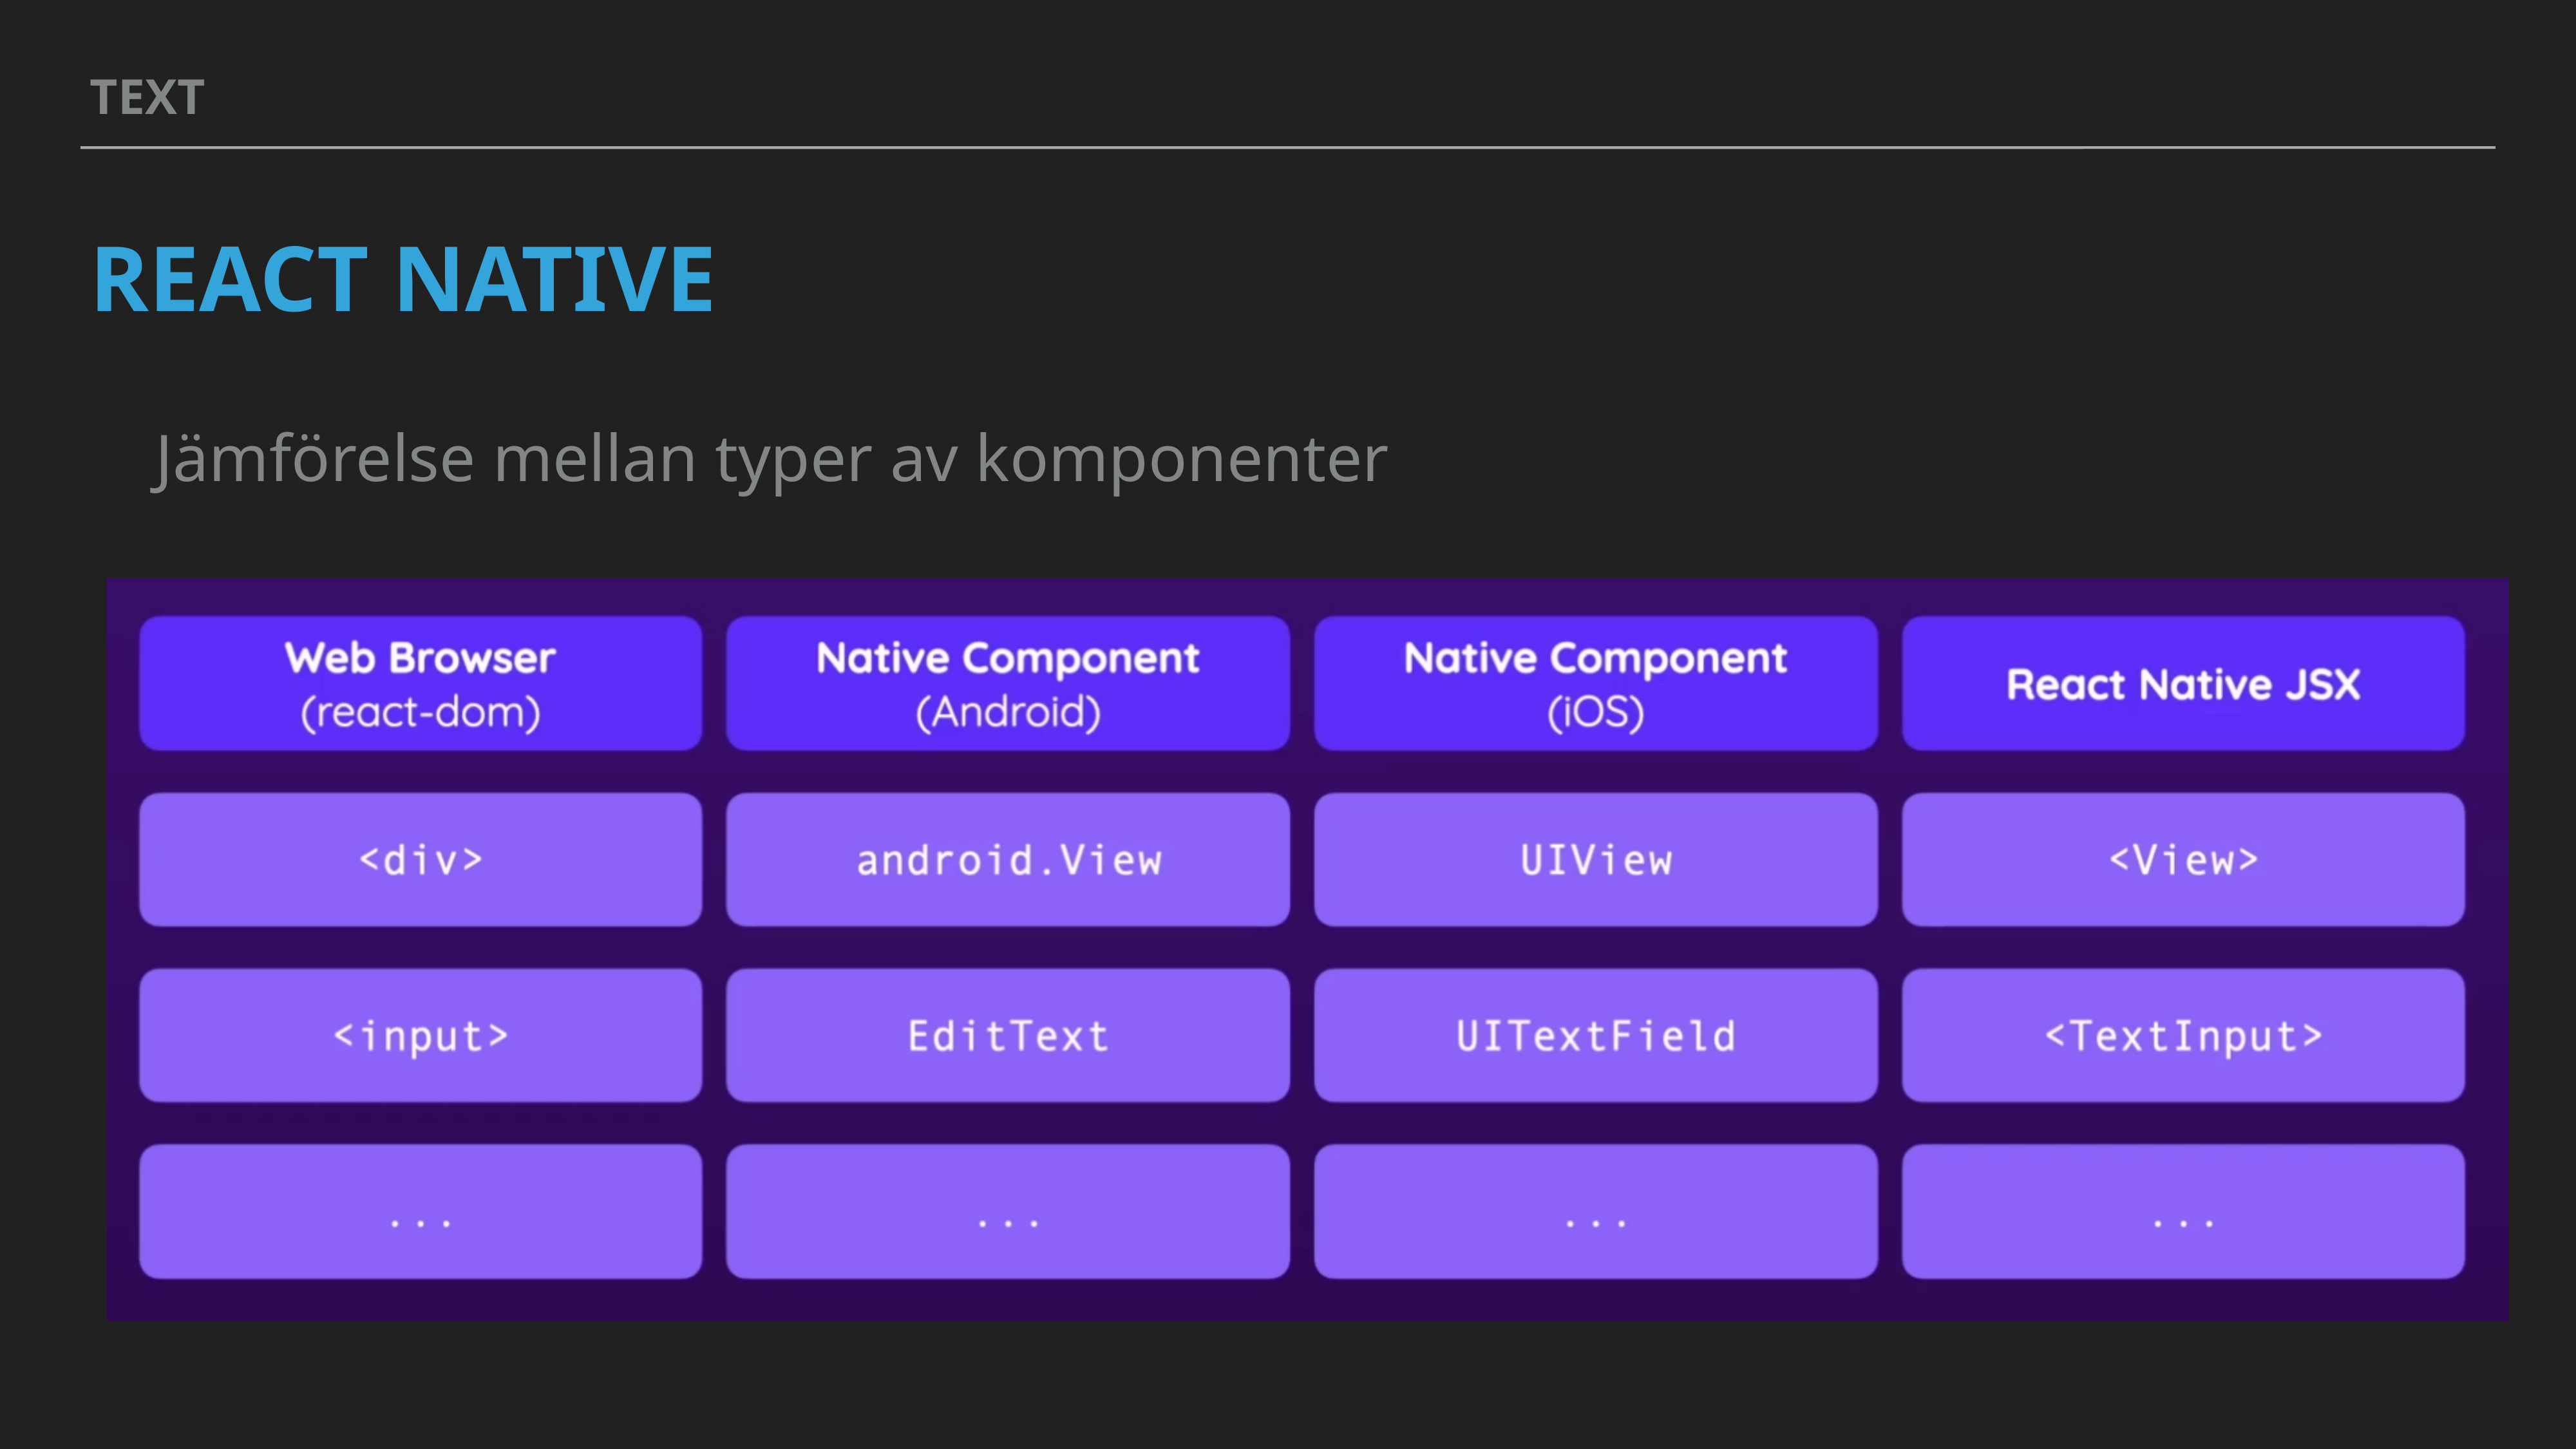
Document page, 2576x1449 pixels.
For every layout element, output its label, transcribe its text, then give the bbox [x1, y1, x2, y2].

picture [107, 578, 2509, 1321]
text_box React Native [80, 228, 2496, 336]
text_box Jämförelse mellan typer av komponenter [80, 408, 2496, 1315]
